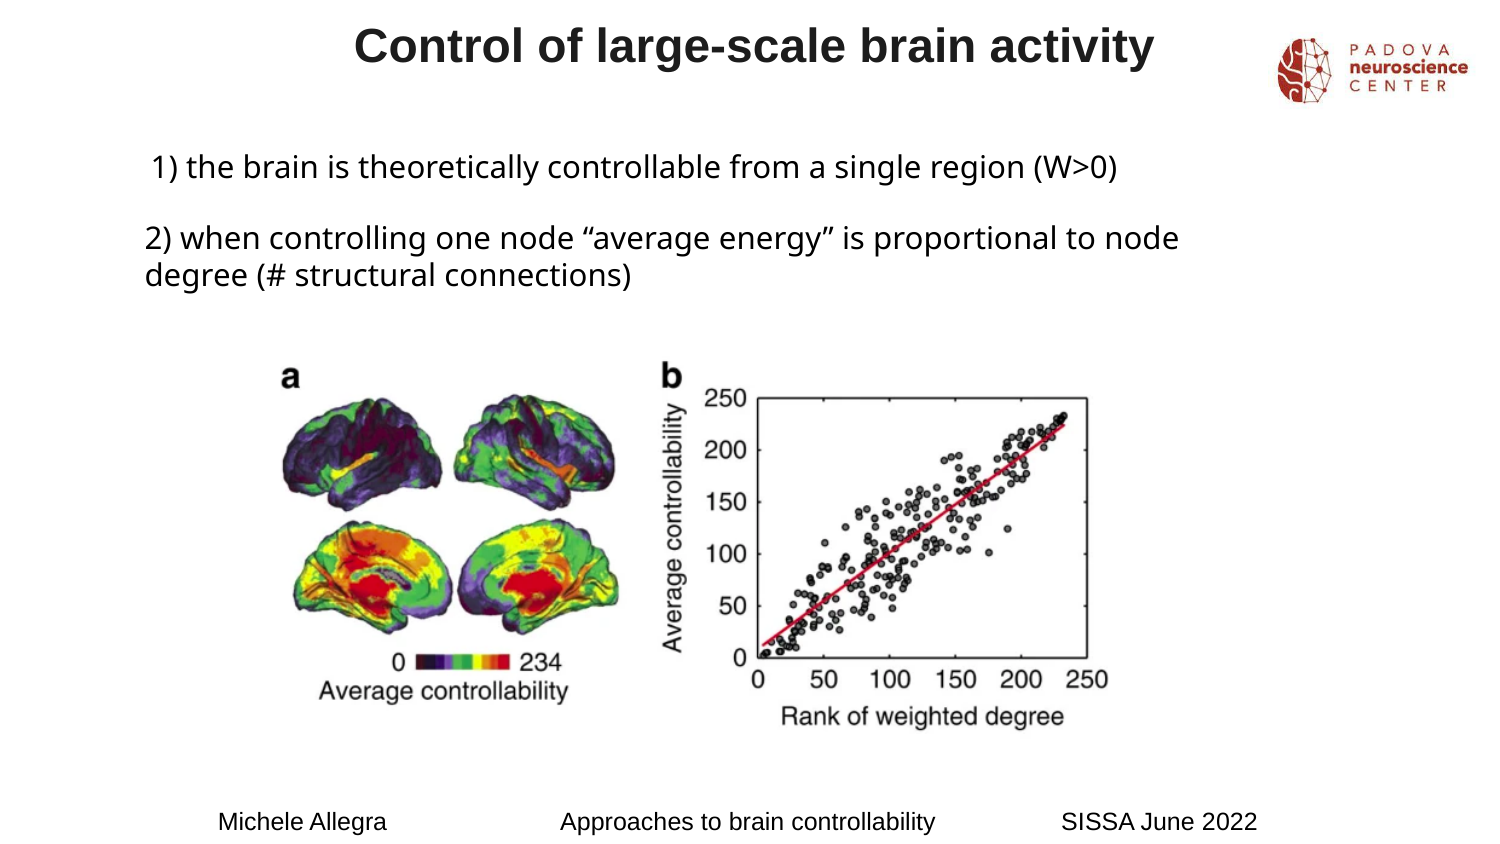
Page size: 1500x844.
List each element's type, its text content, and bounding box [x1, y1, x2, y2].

text_box 1) the brain is theoretically controllable from a single region (W>0) [60, 132, 1217, 201]
text_box 2) when controlling one node “average energy” is proportional to node degree (# structural connections) [54, 203, 1276, 272]
text_box Michele Allegra Approaches to brain controllability SISSA June 2022 [64, 794, 1415, 844]
picture [248, 354, 1133, 753]
picture [1268, 10, 1476, 123]
text_box Control of large-scale brain activity [74, 0, 1436, 95]
